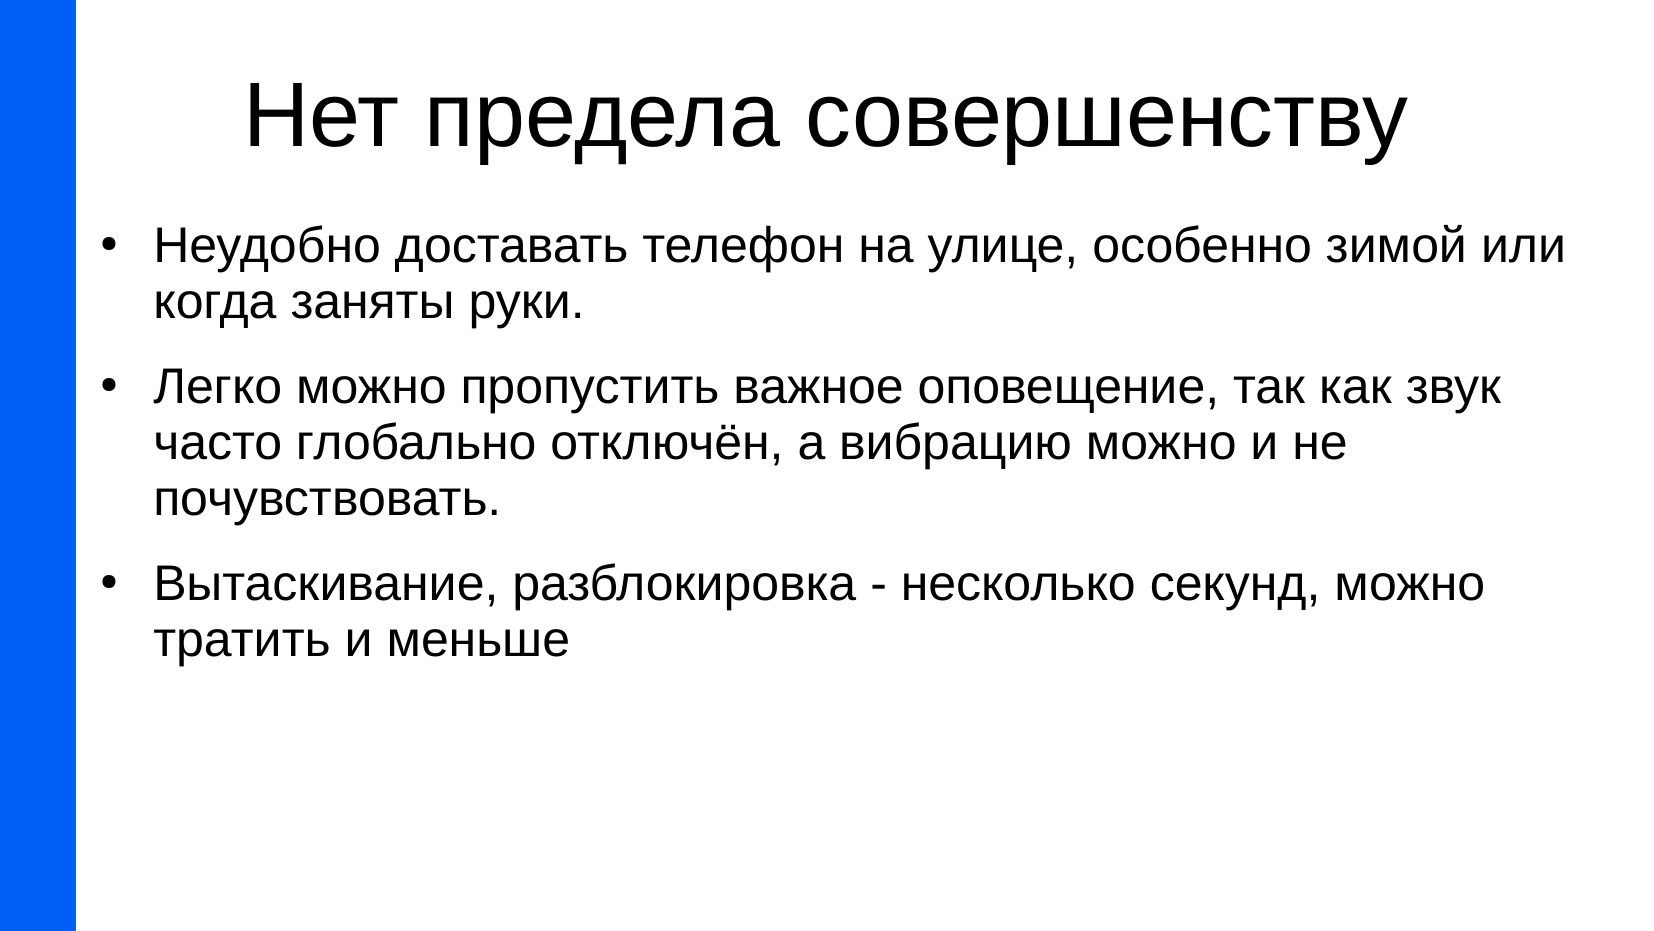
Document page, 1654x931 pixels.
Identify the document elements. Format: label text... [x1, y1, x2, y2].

title Нет предела совершенству [82, 37, 1571, 193]
list Неудобно доставать телефон на улице, особенно зимой или когда заняты руки. Легко можно пропустить важное оповещение, так как звук часто глобально отключён, а вибрацию можно и не почувствовать. Вытаскивание, разблокировка - несколько секунд, можно тратить и меньше [82, 217, 1571, 757]
